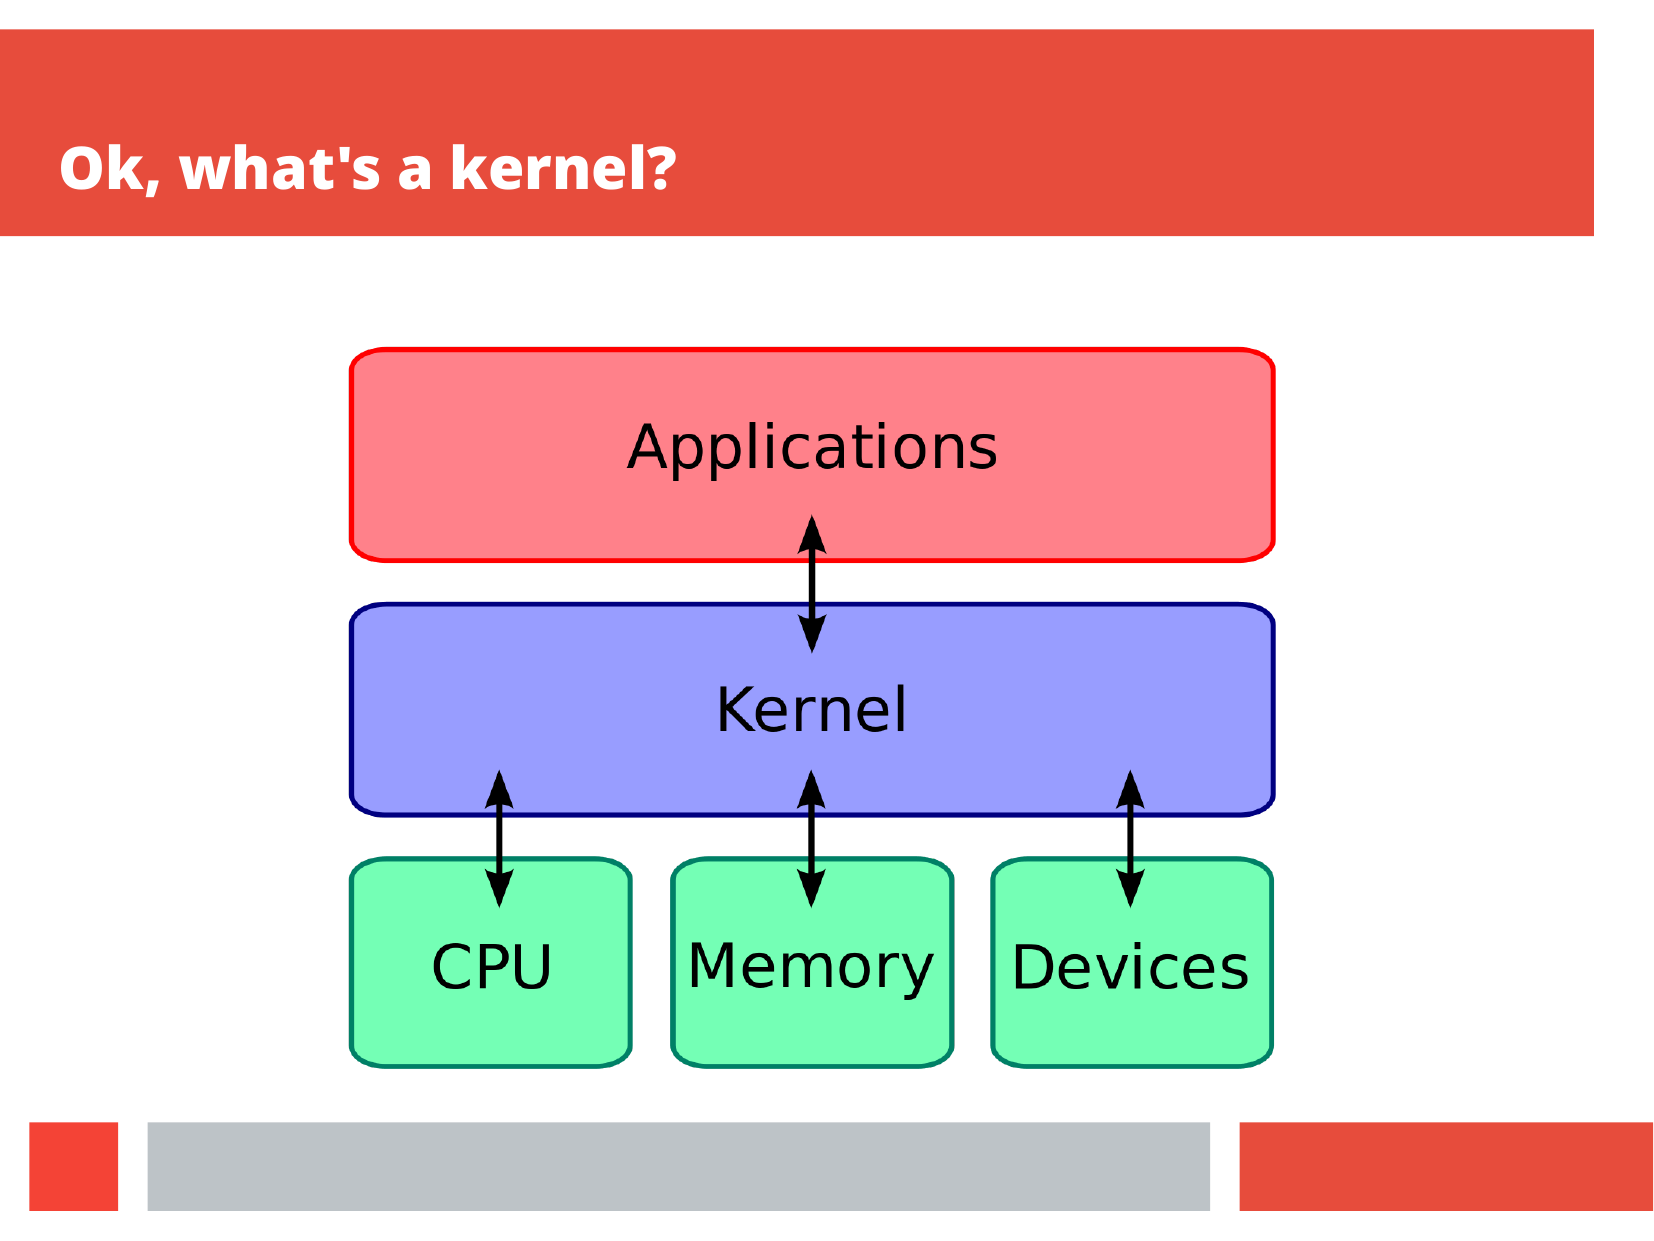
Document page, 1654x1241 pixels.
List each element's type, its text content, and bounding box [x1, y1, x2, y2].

picture [326, 324, 1298, 1093]
title Ok, what's a kernel? [58, 59, 1594, 207]
